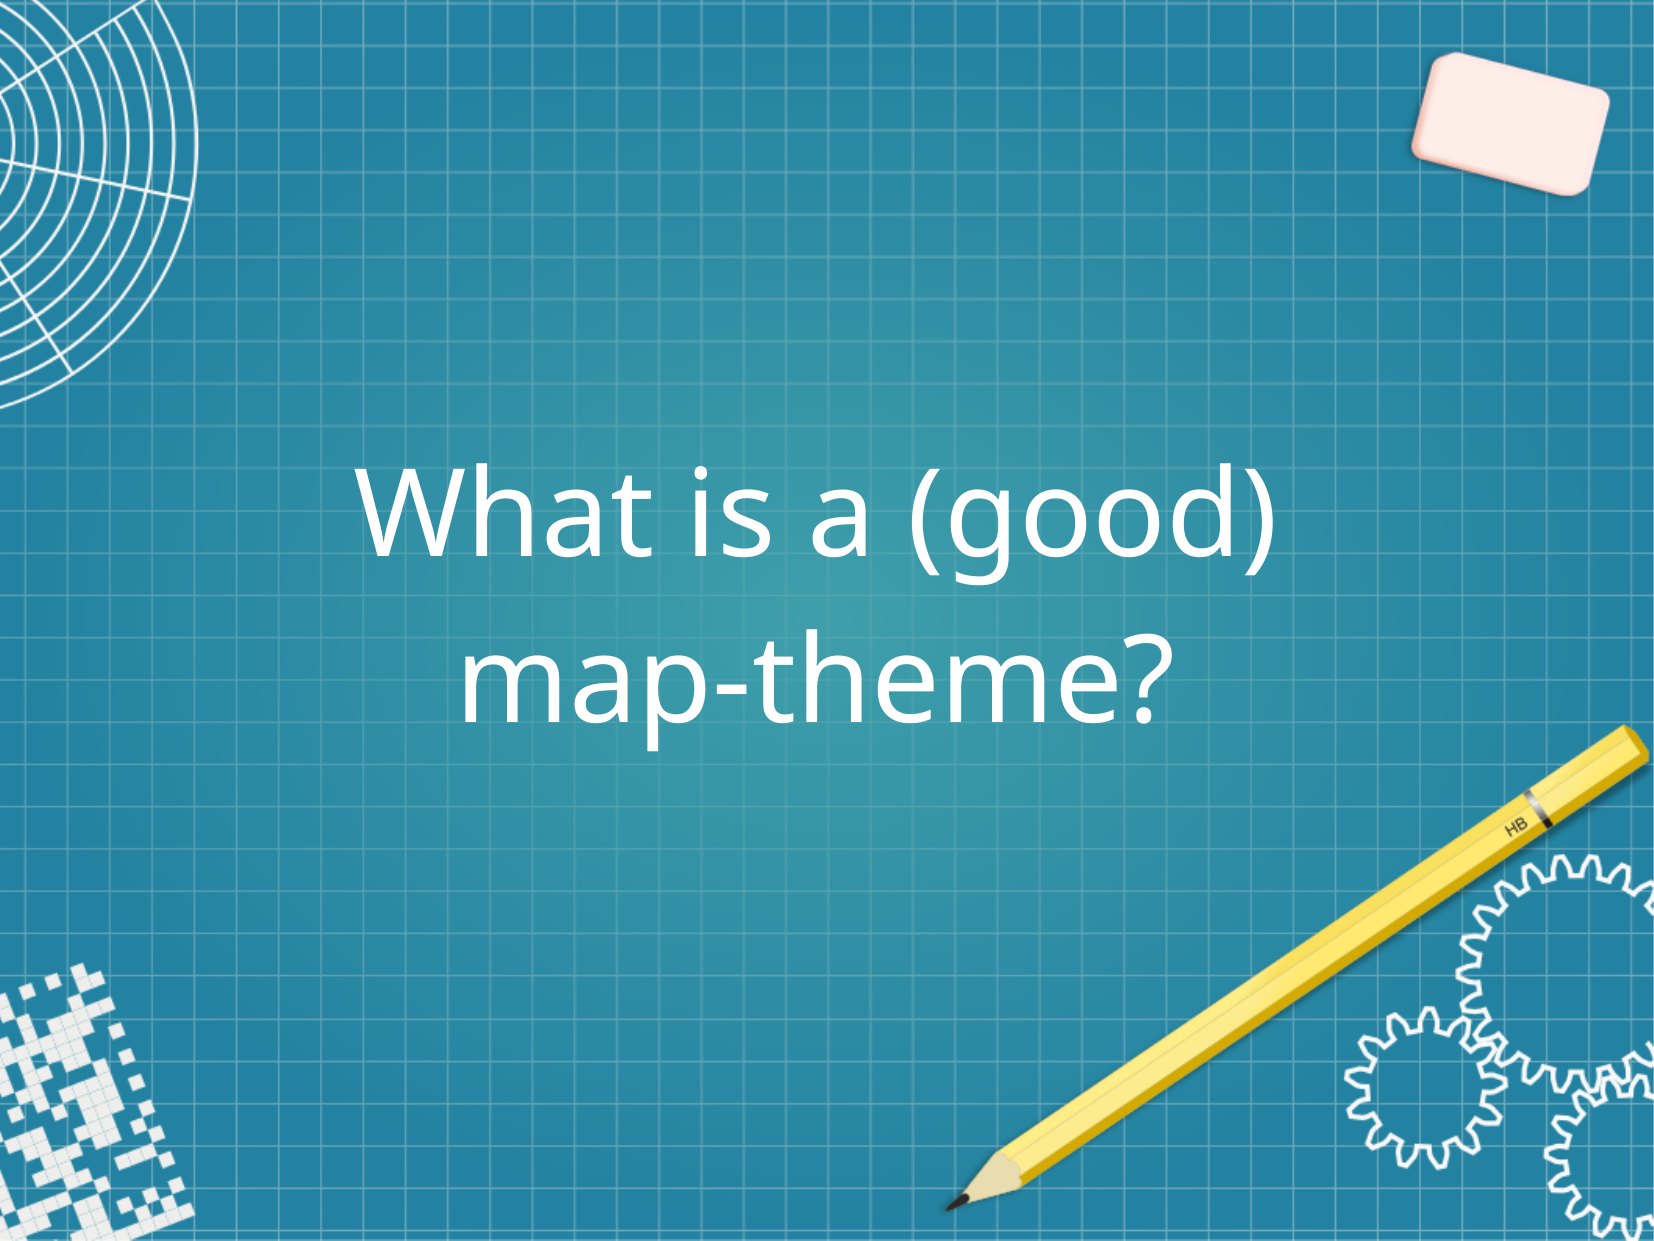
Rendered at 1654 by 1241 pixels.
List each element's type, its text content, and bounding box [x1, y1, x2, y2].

picture [0, 0, 1654, 1241]
title What is a (good) map-theme? [71, 425, 1561, 759]
